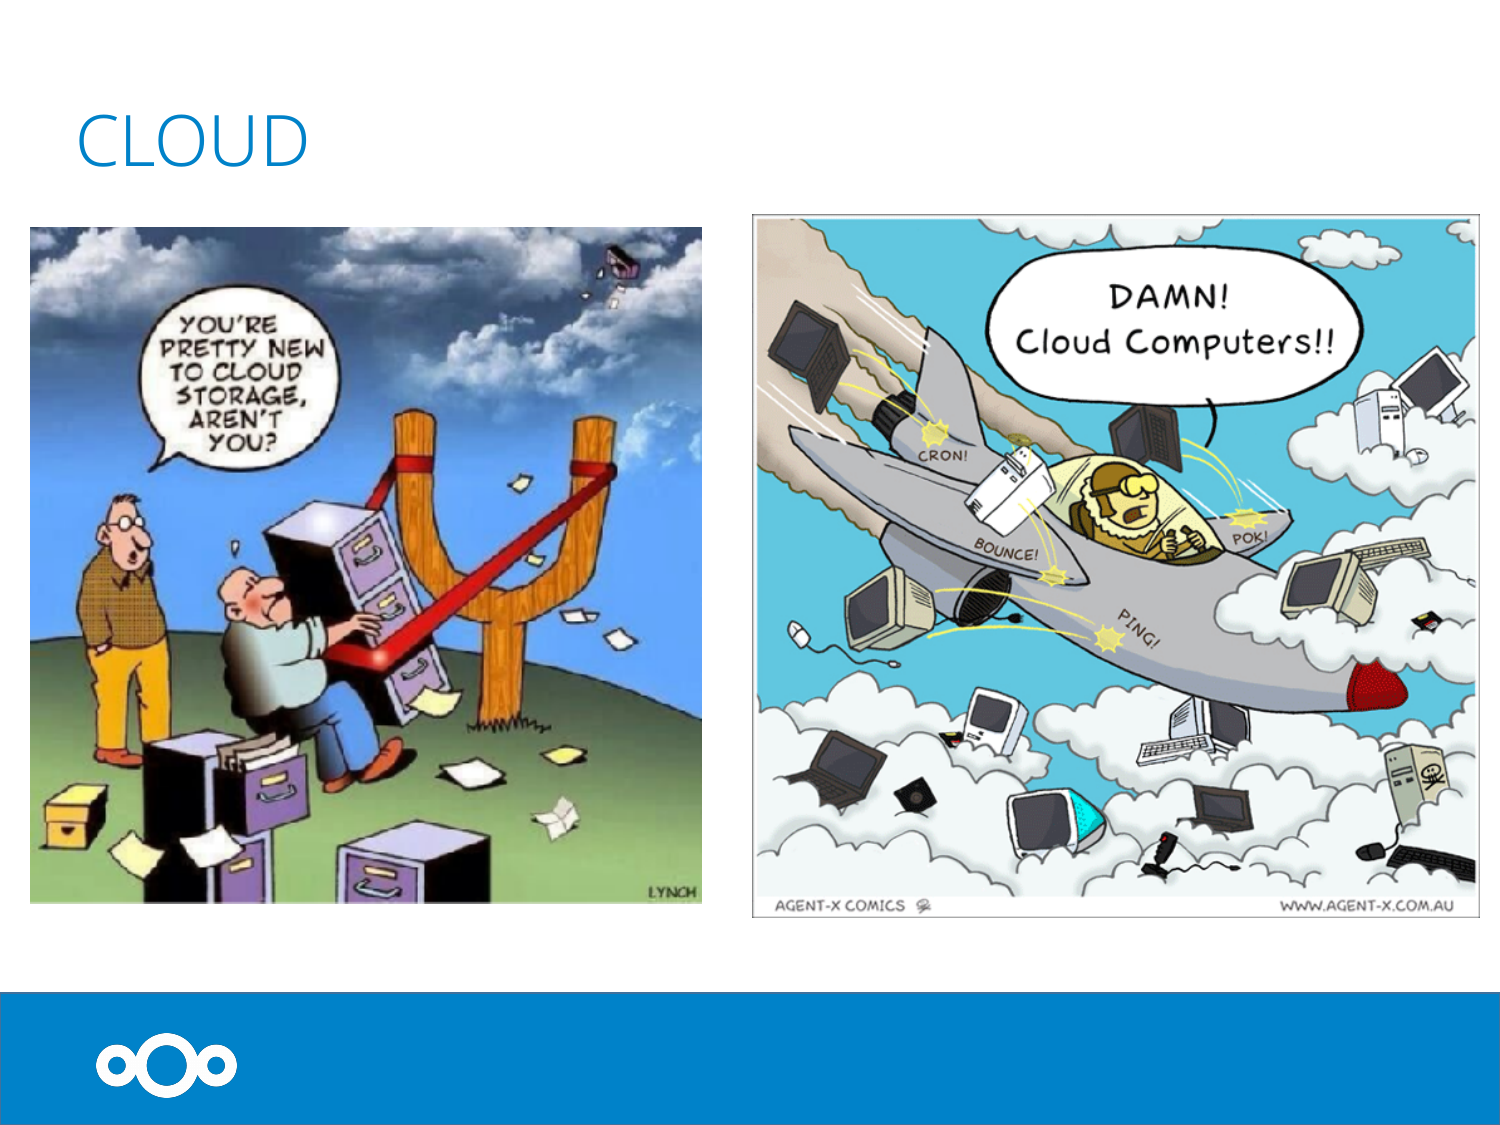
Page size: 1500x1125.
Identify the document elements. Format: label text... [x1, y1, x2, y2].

picture [30, 227, 702, 904]
picture [752, 214, 1480, 918]
title CLOUD [74, 44, 1425, 233]
picture [96, 1033, 237, 1098]
